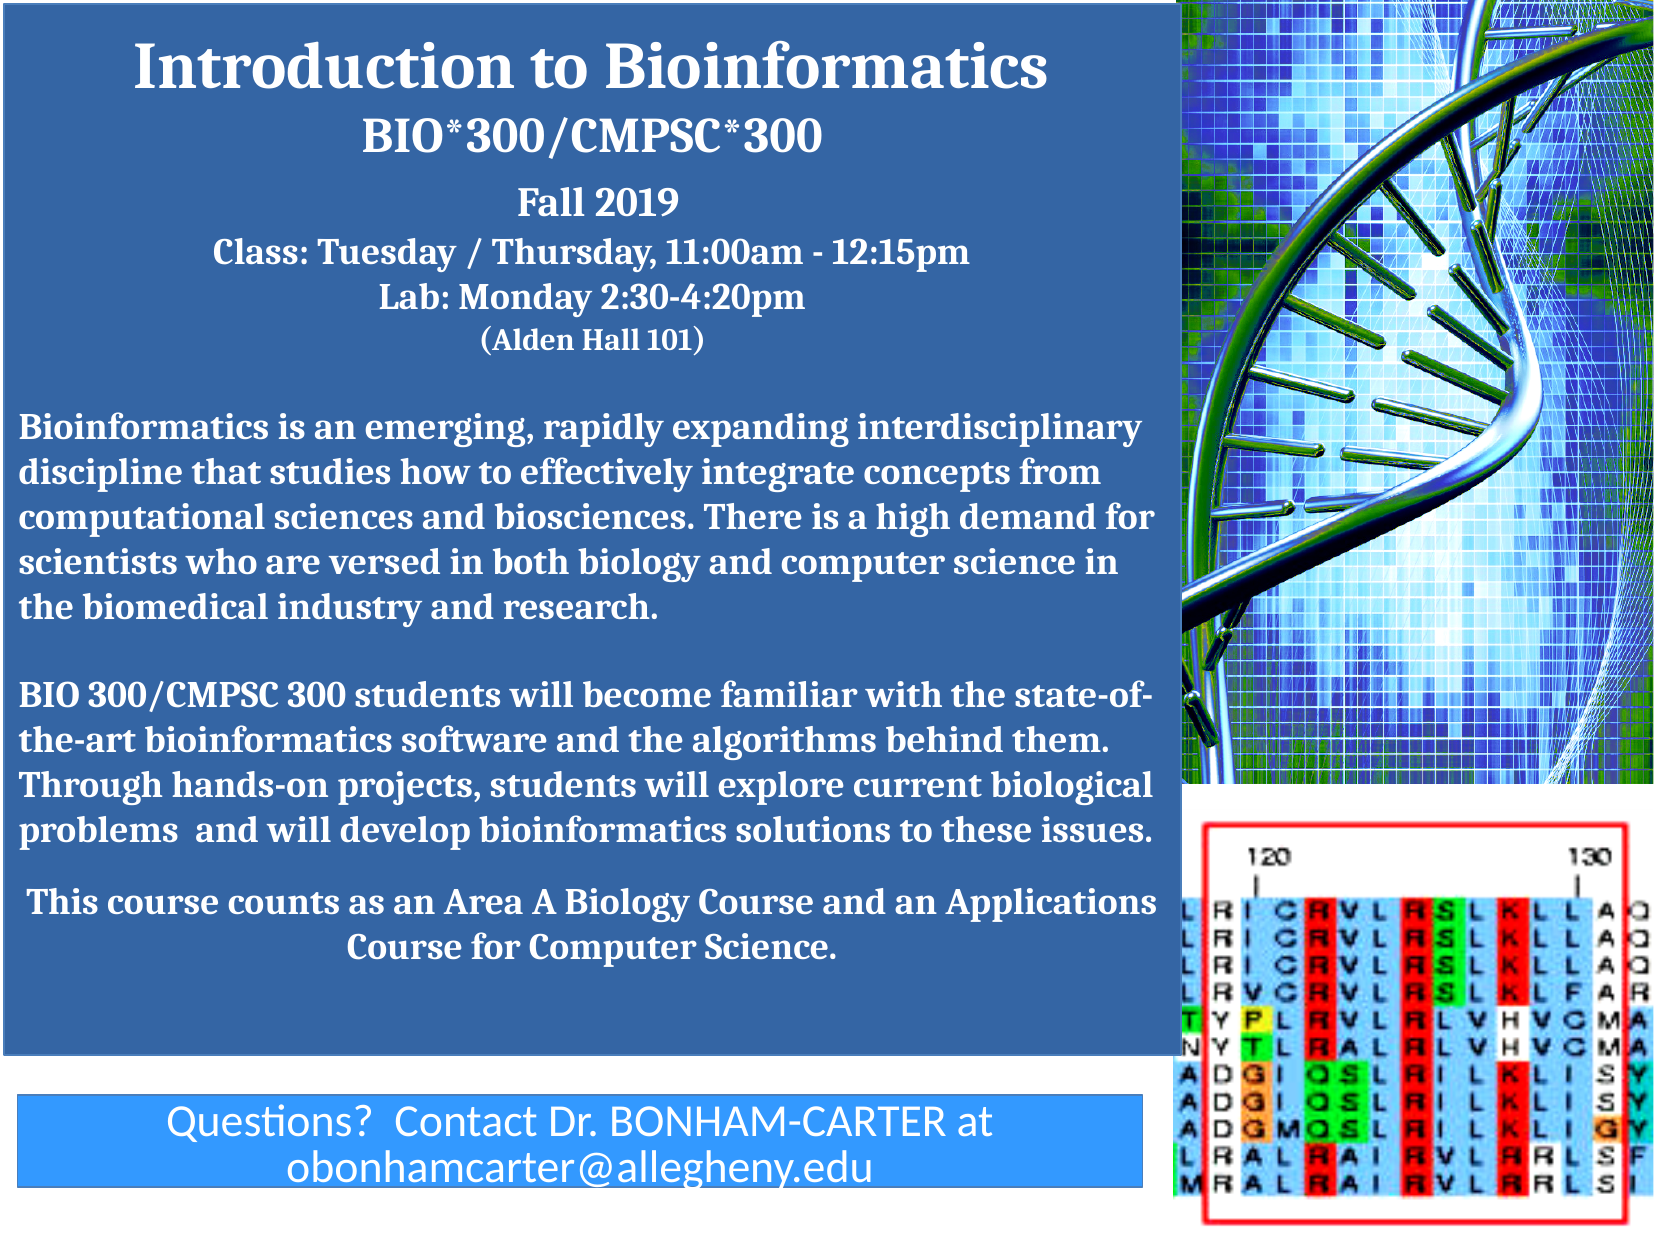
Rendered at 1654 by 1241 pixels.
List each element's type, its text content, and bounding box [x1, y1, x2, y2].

picture [1173, 808, 1654, 1232]
text_box Questions? Contact Dr. BONHAM-CARTER at obonhamcarter@allegheny.edu [17, 1152, 1143, 1188]
text_box [3, 4, 1181, 14]
picture [1176, 0, 1654, 784]
text_box Introduction to Bioinformatics BIO*300/CMPSC*300 Fall 2019 Class: Tuesday / Thursday, 11:00am - 12:15pm Lab: Monday 2:30-4:20pm (Alden Hall 101) Bioinformatics is an emerging, rapidly expanding interdisciplinary discipline that studies how to effectively integrate concepts from computational sciences and biosciences. There is a high demand for scientists who are versed in both biology and computer science in the biomedical industry and research. BIO 300/CMPSC 300 students will become familiar with the state-of-the-art bioinformatics software and the algorithms behind them. Through hands-on projects, students will explore current biological problems and will develop bioinformatics solutions to these issues. This course counts as an Area A Biology Course and an Applications Course for Computer Science. [3, 14, 1181, 1152]
